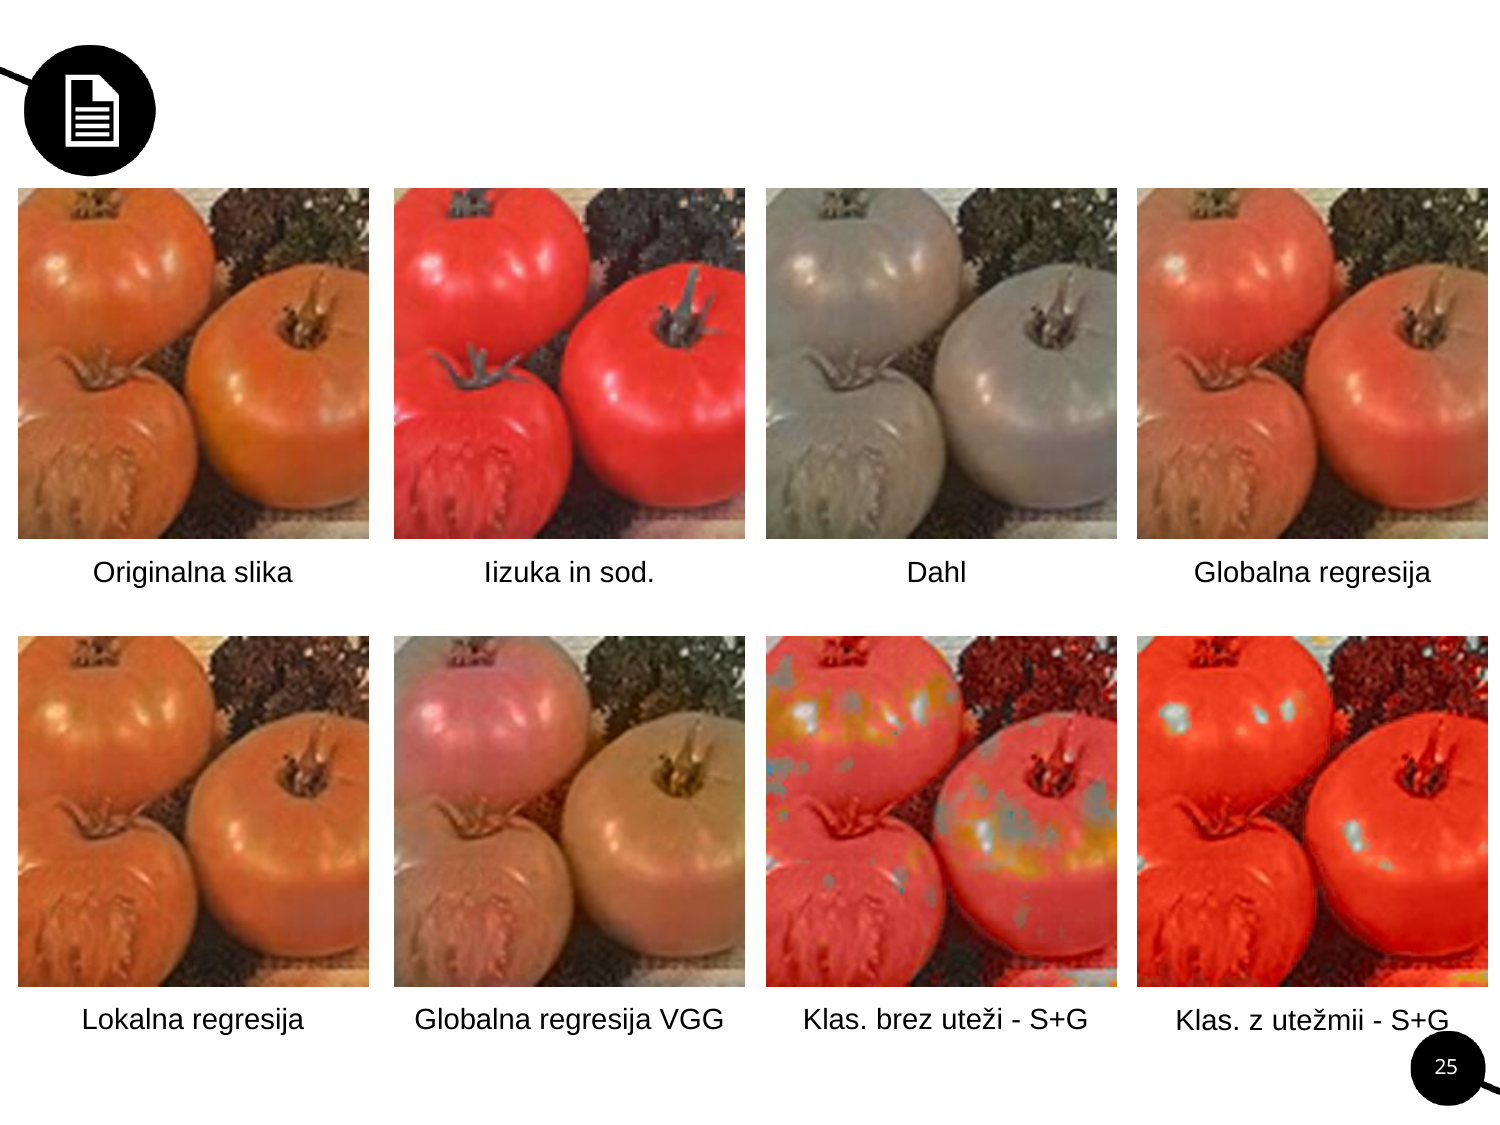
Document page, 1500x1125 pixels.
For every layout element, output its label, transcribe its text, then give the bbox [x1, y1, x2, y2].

text_box Iizuka in sod. [394, 539, 745, 612]
text_box Globalna regresija [1137, 539, 1488, 612]
text_box Lokalna regresija [18, 987, 369, 1059]
text_box Klas. z utežmii - S+G [1137, 987, 1488, 1060]
text_box Originalna slika [18, 539, 369, 612]
text_box Klas. brez uteži - S+G [771, 985, 1122, 1059]
text_box Dahl [761, 538, 1112, 612]
picture [0, 0, 1500, 1125]
text_box Globalna regresija VGG [394, 987, 745, 1059]
